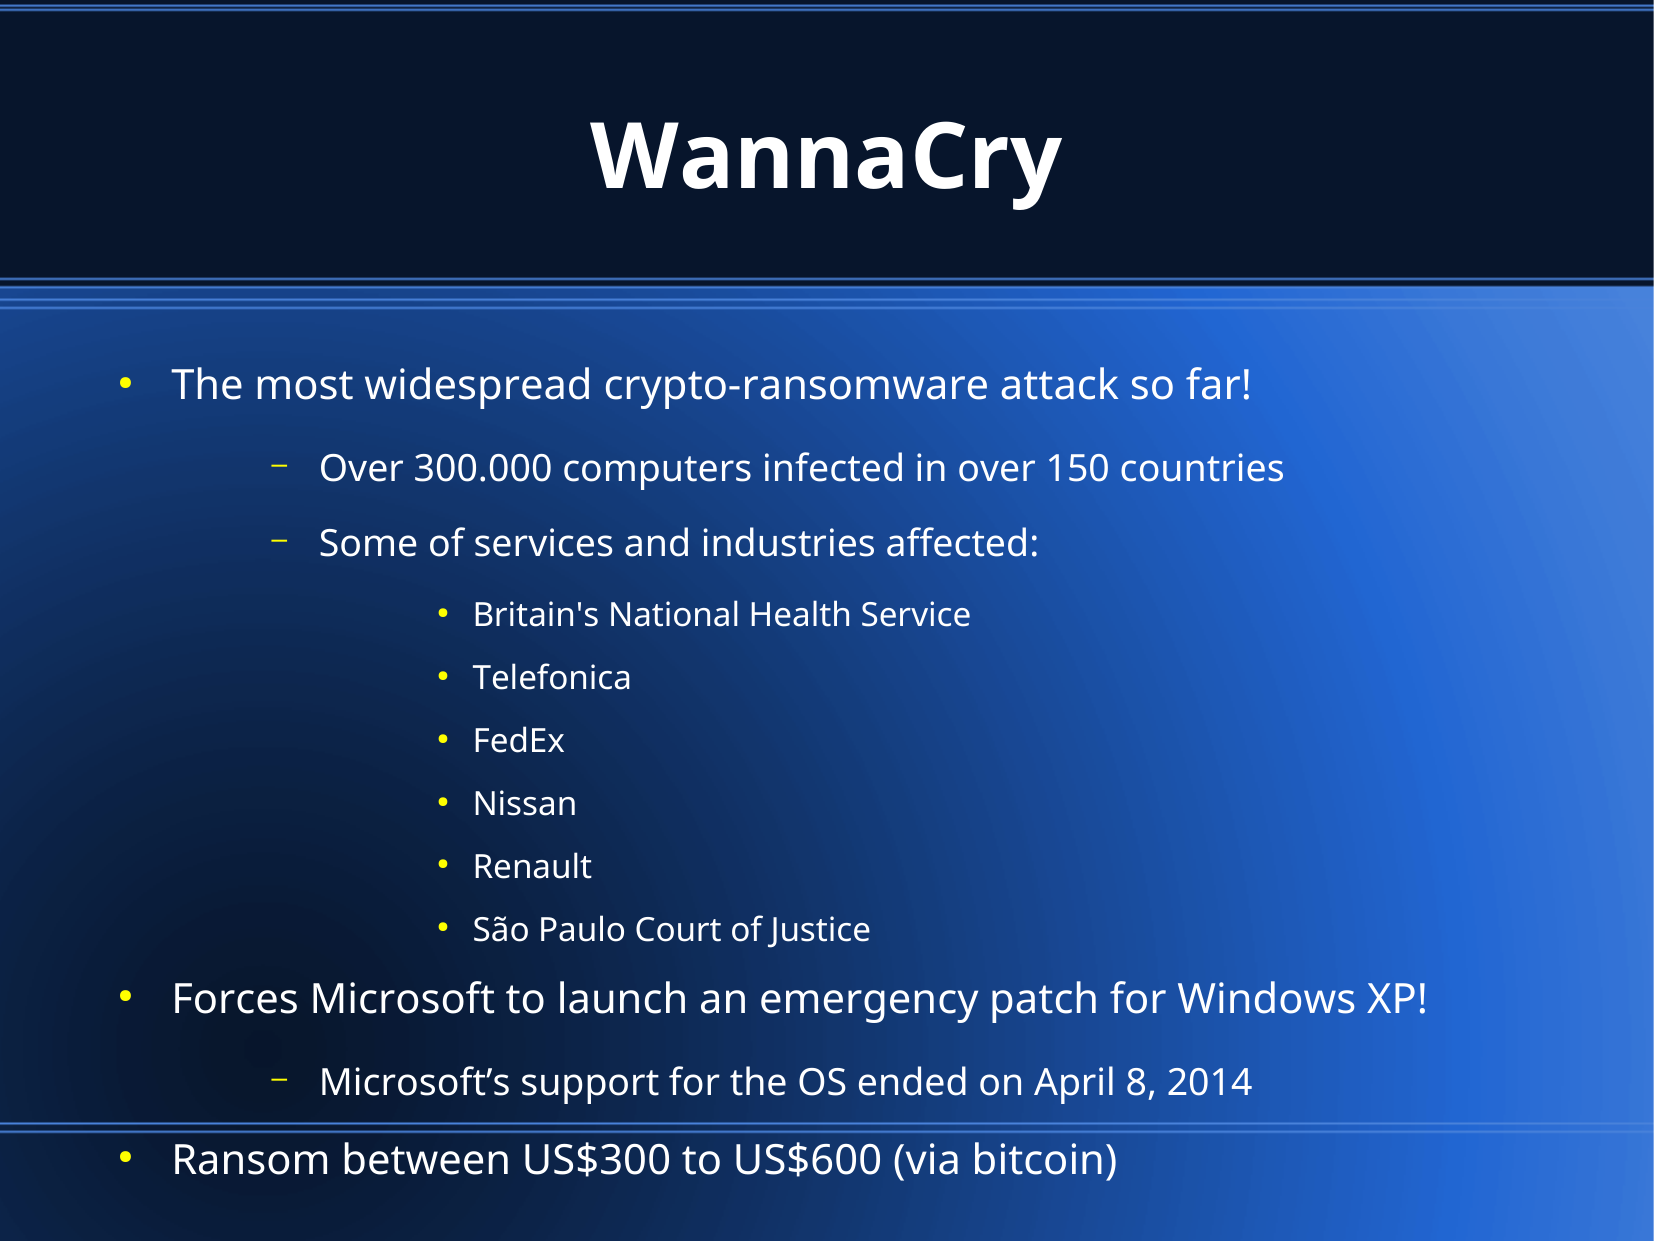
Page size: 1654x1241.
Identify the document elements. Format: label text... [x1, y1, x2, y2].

picture [0, 0, 1654, 1241]
list The most widespread crypto-ransomware attack so far! Over 300.000 computers infected in over 150 countries Some of services and industries affected: Britain's National Health Service Telefonica FedEx Nissan Renault São Paulo Court of Justice Forces Microsoft to launch an emergency patch for Windows XP! Microsoft’s support for the OS ended on April 8, 2014 Ransom between US$300 to US$600 (via bitcoin) [82, 355, 1571, 1103]
title WannaCry [82, 49, 1571, 257]
